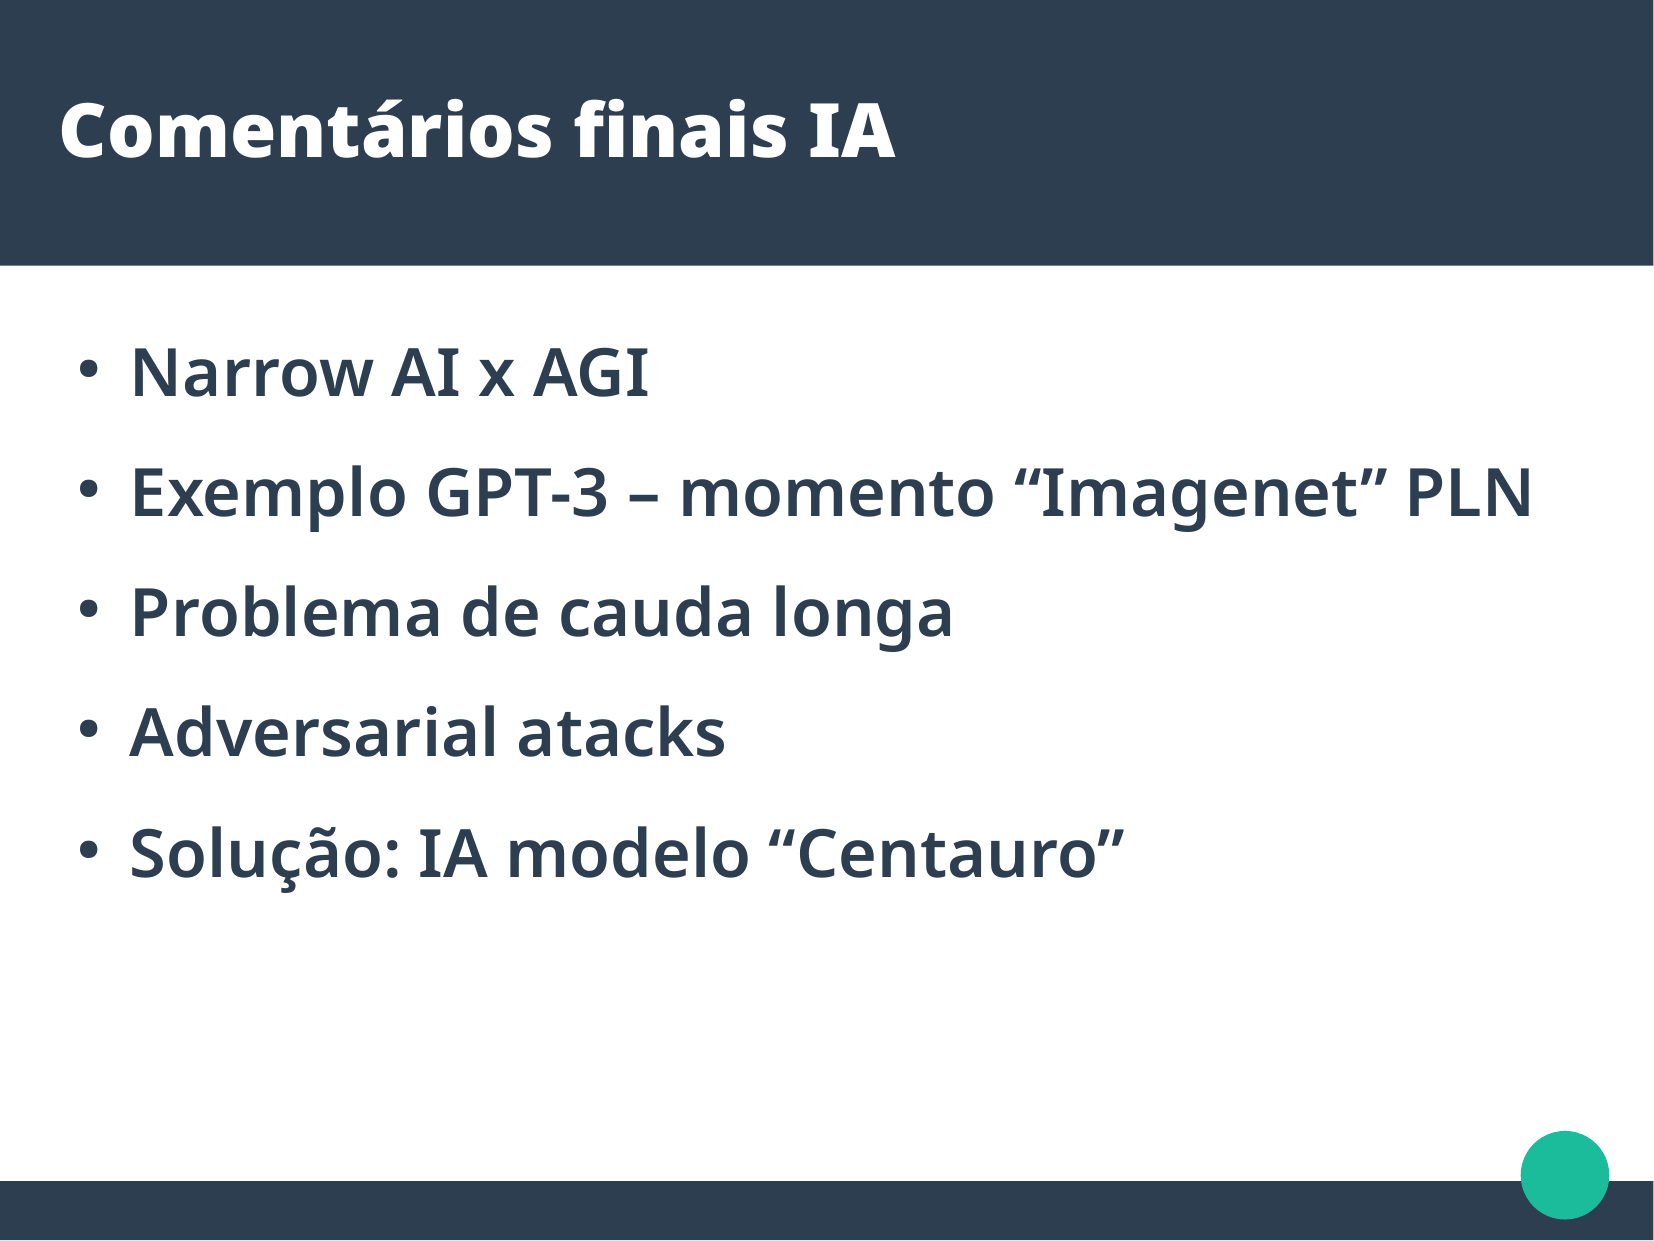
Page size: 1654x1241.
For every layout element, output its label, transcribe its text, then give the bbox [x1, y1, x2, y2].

title Comentários finais IA [59, 49, 1595, 207]
list Narrow AI x AGI Exemplo GPT-3 – momento “Imagenet” PLN Problema de cauda longa Adversarial atacks Solução: IA modelo “Centauro” [59, 324, 1595, 1152]
